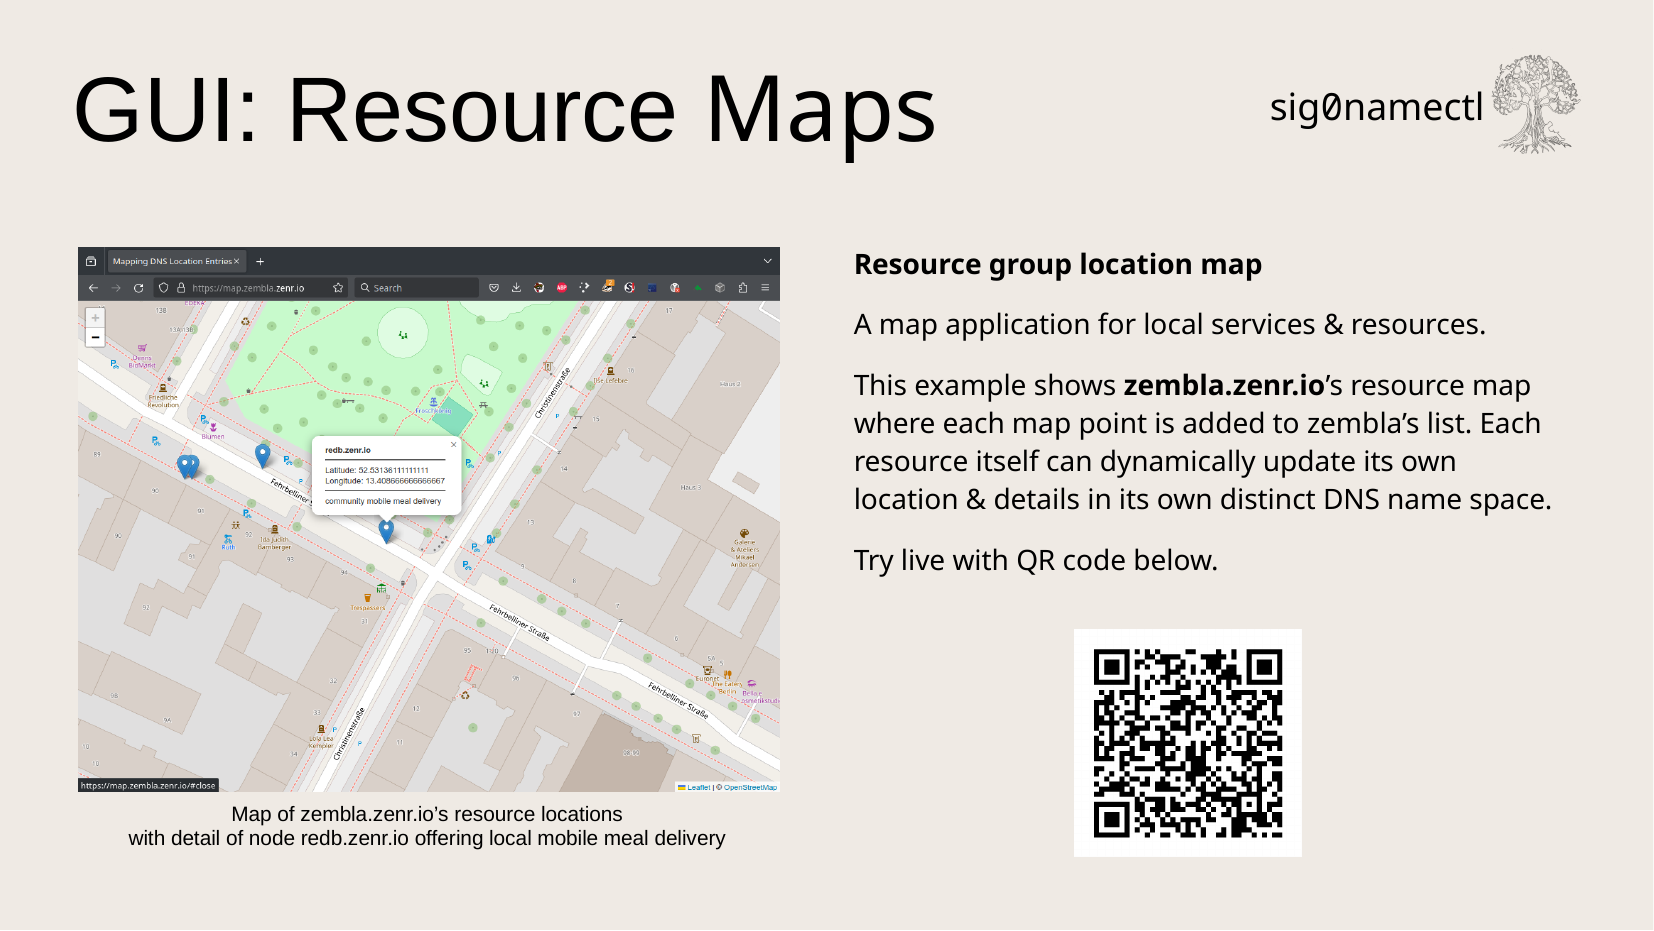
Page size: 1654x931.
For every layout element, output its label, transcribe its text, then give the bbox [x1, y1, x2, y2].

list Resource group location map A map application for local services & resources. This example shows zembla.zenr.io’s resource map where each map point is added to zembla’s list. Each resource itself can dynamically update its own location & details in its own distinct DNS name space. Try live with QR code below. [853, 244, 1564, 621]
picture [78, 247, 780, 792]
title sig0namectl [1269, 56, 1485, 156]
text_box Map of zembla.zenr.io’s resource locations with detail of node redb.zenr.io offering local mobile meal delivery [73, 795, 782, 857]
picture [1074, 629, 1302, 857]
title GUI: Resource Maps [72, 46, 1562, 166]
picture [1489, 47, 1582, 160]
